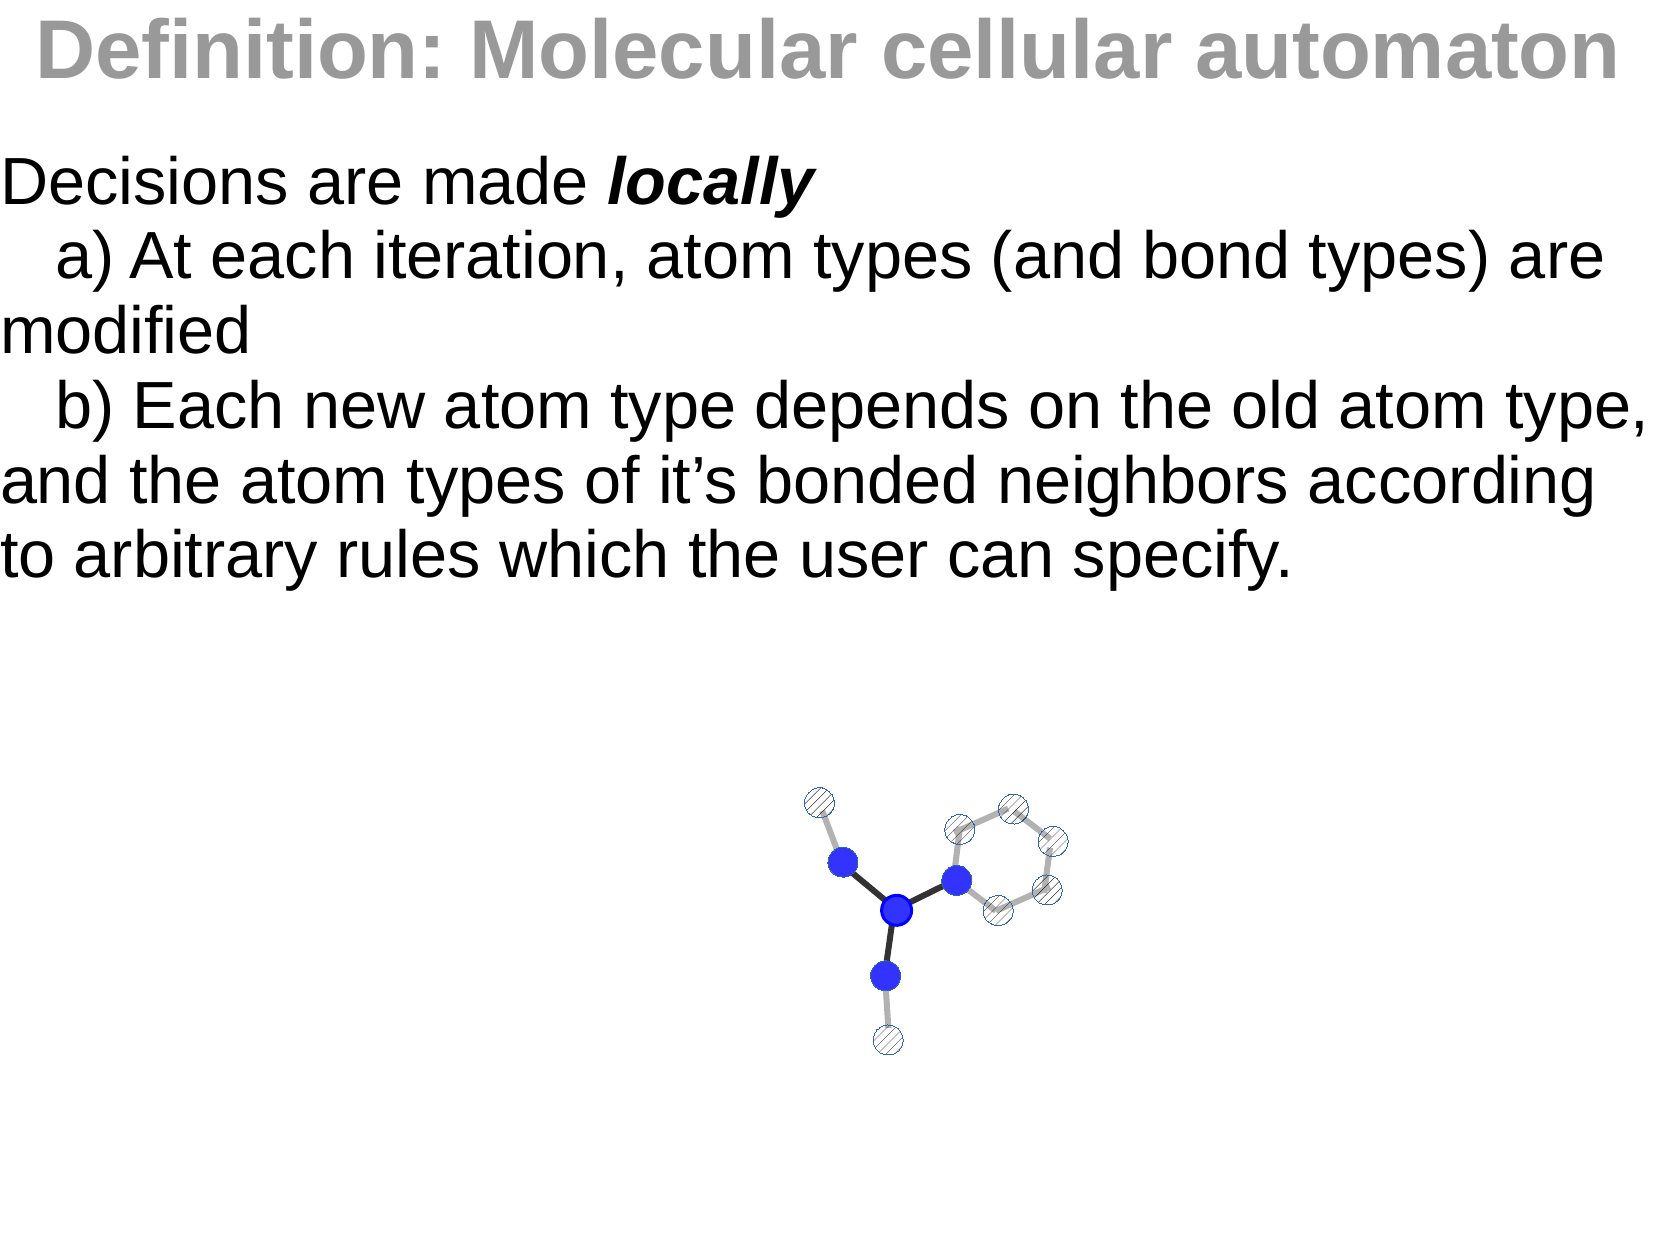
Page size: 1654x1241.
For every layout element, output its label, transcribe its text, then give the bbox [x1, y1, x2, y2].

text_box [873, 1024, 904, 1055]
text_box [827, 847, 858, 878]
text_box [941, 865, 972, 896]
text_box [983, 895, 1014, 926]
text_box [870, 960, 901, 991]
text_box [1038, 826, 1069, 857]
text_box [804, 787, 835, 818]
text_box Decisions are made locally a) At each iteration, atom types (and bond types) are modified b) Each new atom type depends on the old atom type, and the atom types of it’s bonded neighbors according to arbitrary rules which the user can specify. [0, 105, 1654, 631]
text_box [998, 794, 1029, 825]
text_box [1032, 874, 1063, 905]
title Definition: Molecular cellular automaton [0, 0, 1654, 105]
text_box [881, 895, 912, 926]
text_box [944, 814, 975, 845]
